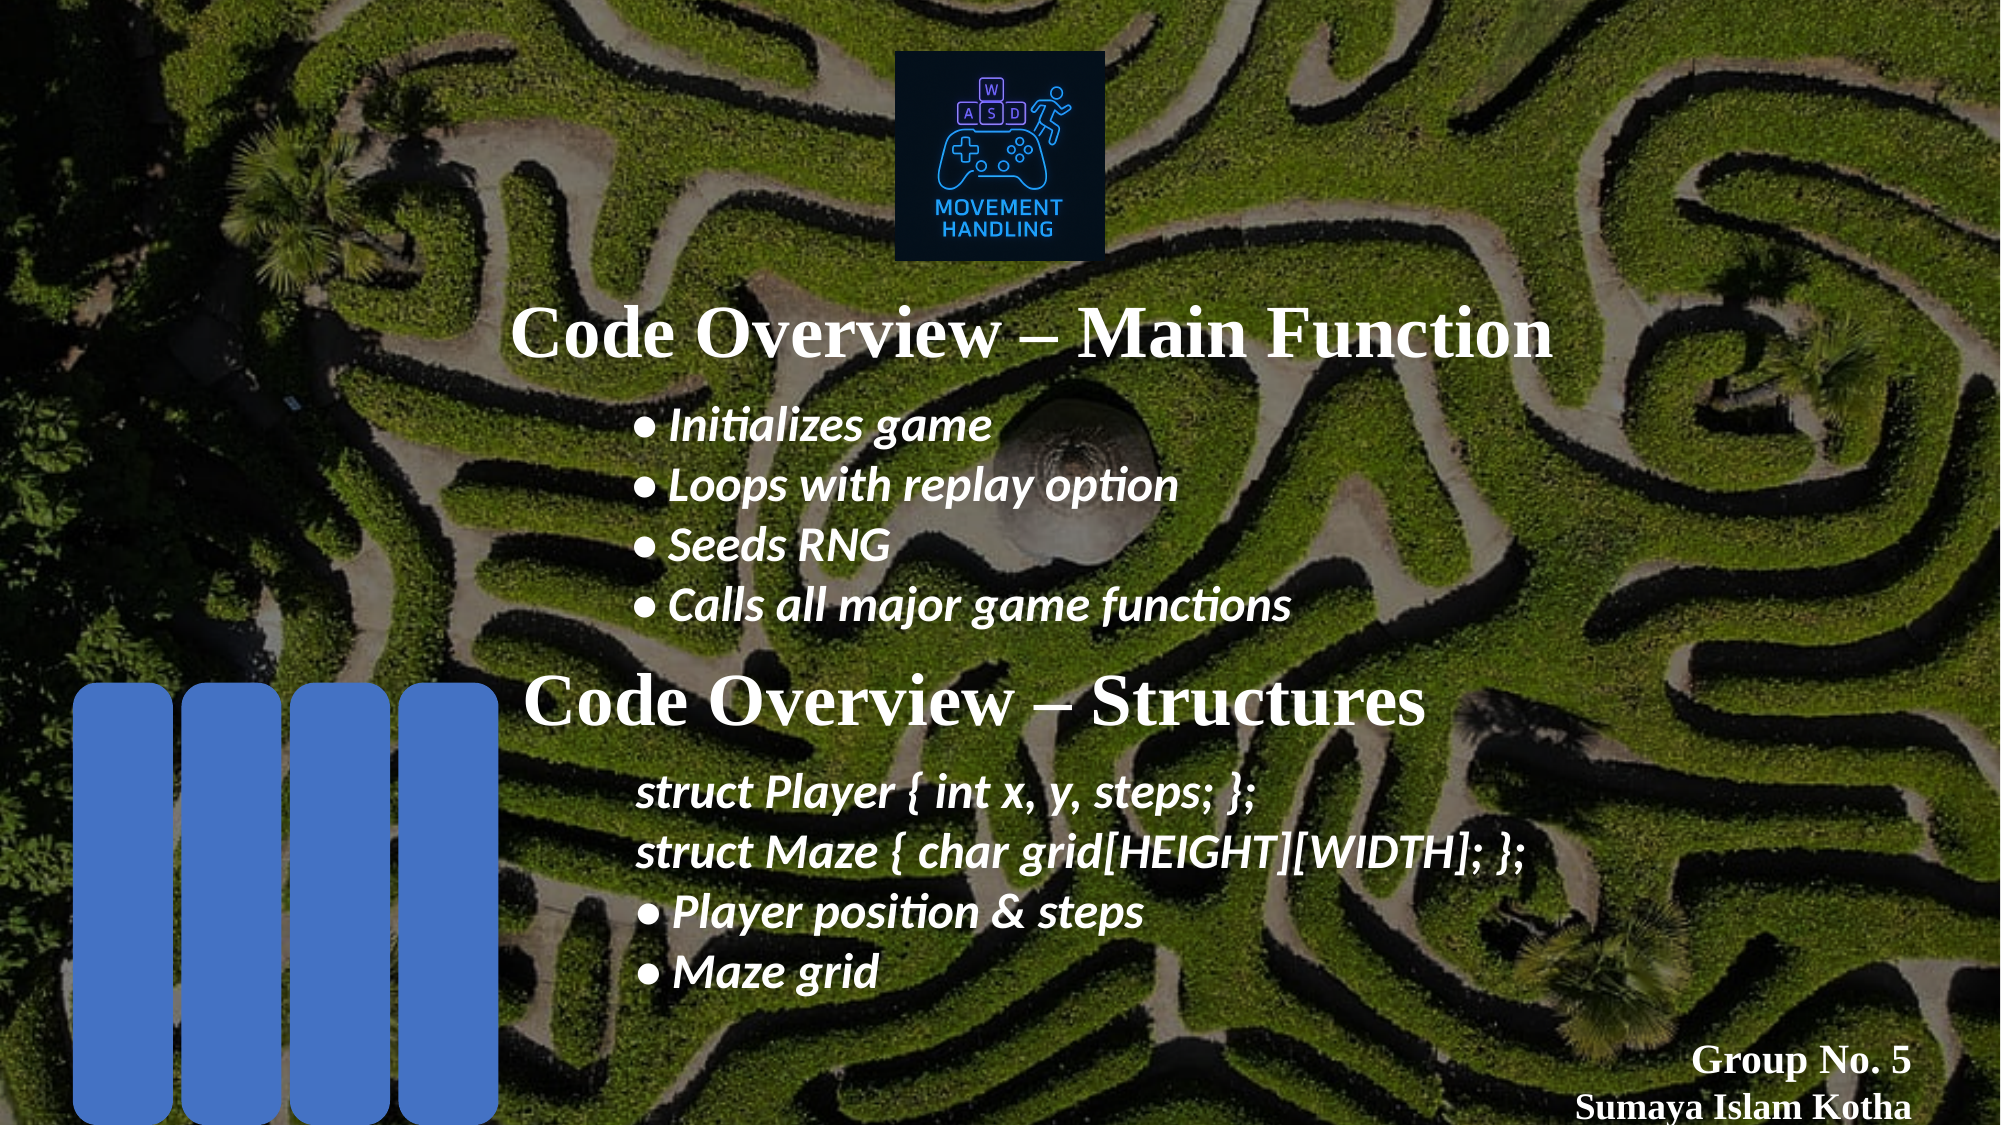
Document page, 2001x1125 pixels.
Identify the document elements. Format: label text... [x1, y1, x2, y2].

text_box [289, 682, 391, 1125]
text_box Code Overview – Main Function [427, 275, 1637, 382]
picture [0, 0, 2000, 1125]
text_box [398, 682, 499, 1125]
text_box [181, 682, 282, 1125]
text_box [72, 682, 173, 1125]
text_box Code Overview – Structures [507, 642, 1450, 795]
text_box • Initializes game • Loops with replay option • Seeds RNG • Calls all major game functions [616, 384, 1373, 642]
text_box Group No. 5 Sumaya Islam Kotha [1559, 1024, 1997, 1125]
text_box struct Player { int x, y, steps; }; struct Maze { char grid[HEIGHT][WIDTH]; }; • Player position & steps • Maze grid [620, 750, 1578, 1125]
